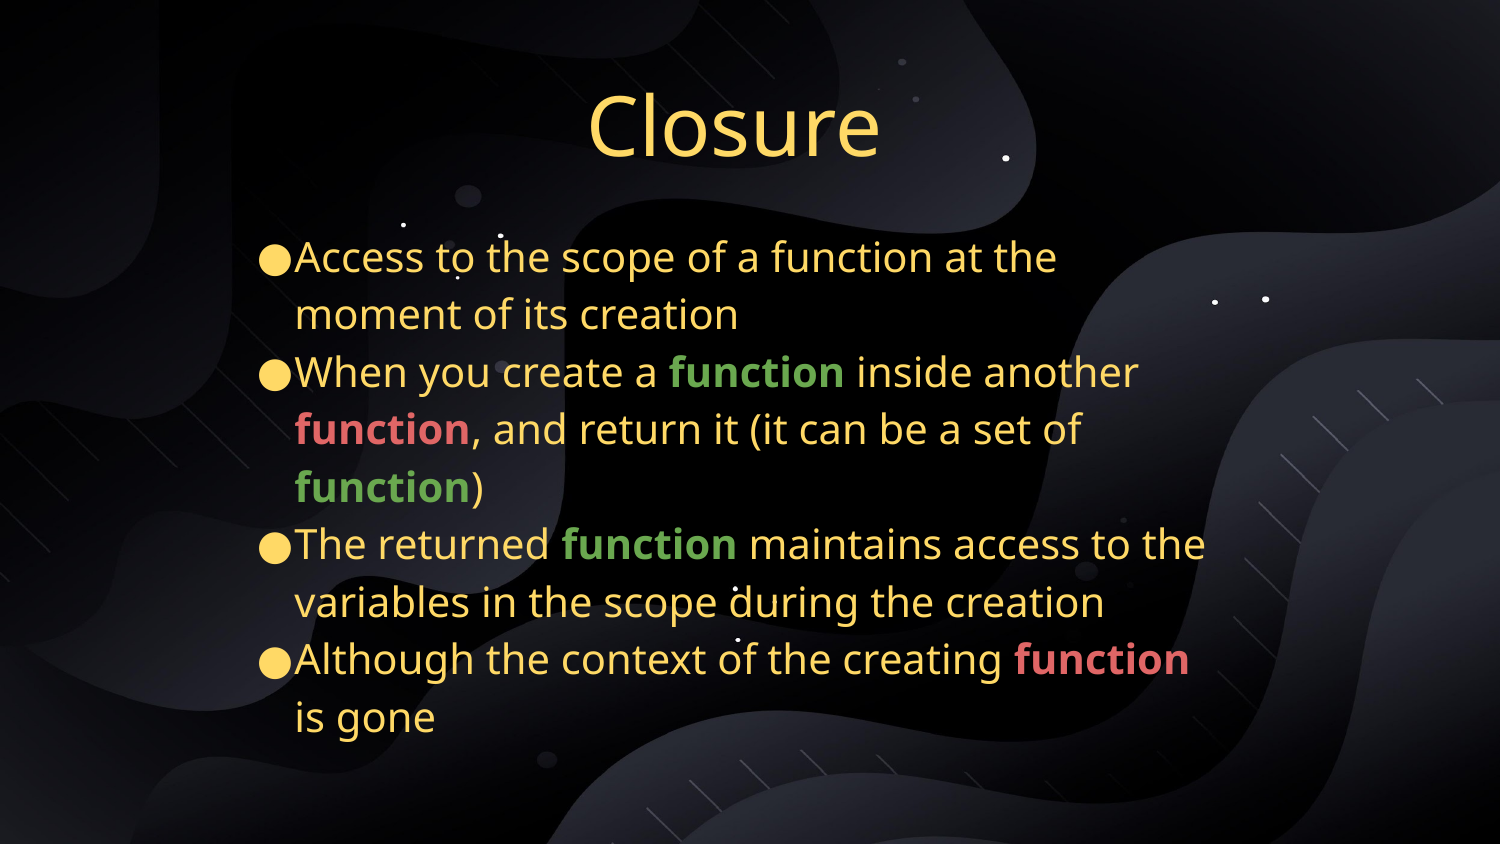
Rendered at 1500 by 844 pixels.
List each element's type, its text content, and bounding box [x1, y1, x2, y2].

picture [0, 0, 1500, 844]
title Closure [324, 36, 1145, 211]
text_box Access to the scope of a function at the moment of its creation When you create a function inside another function, and return it (it can be a set of function) The returned function maintains access to the variables in the scope during the creation Although the context of the creating function is gone [249, 215, 1220, 805]
